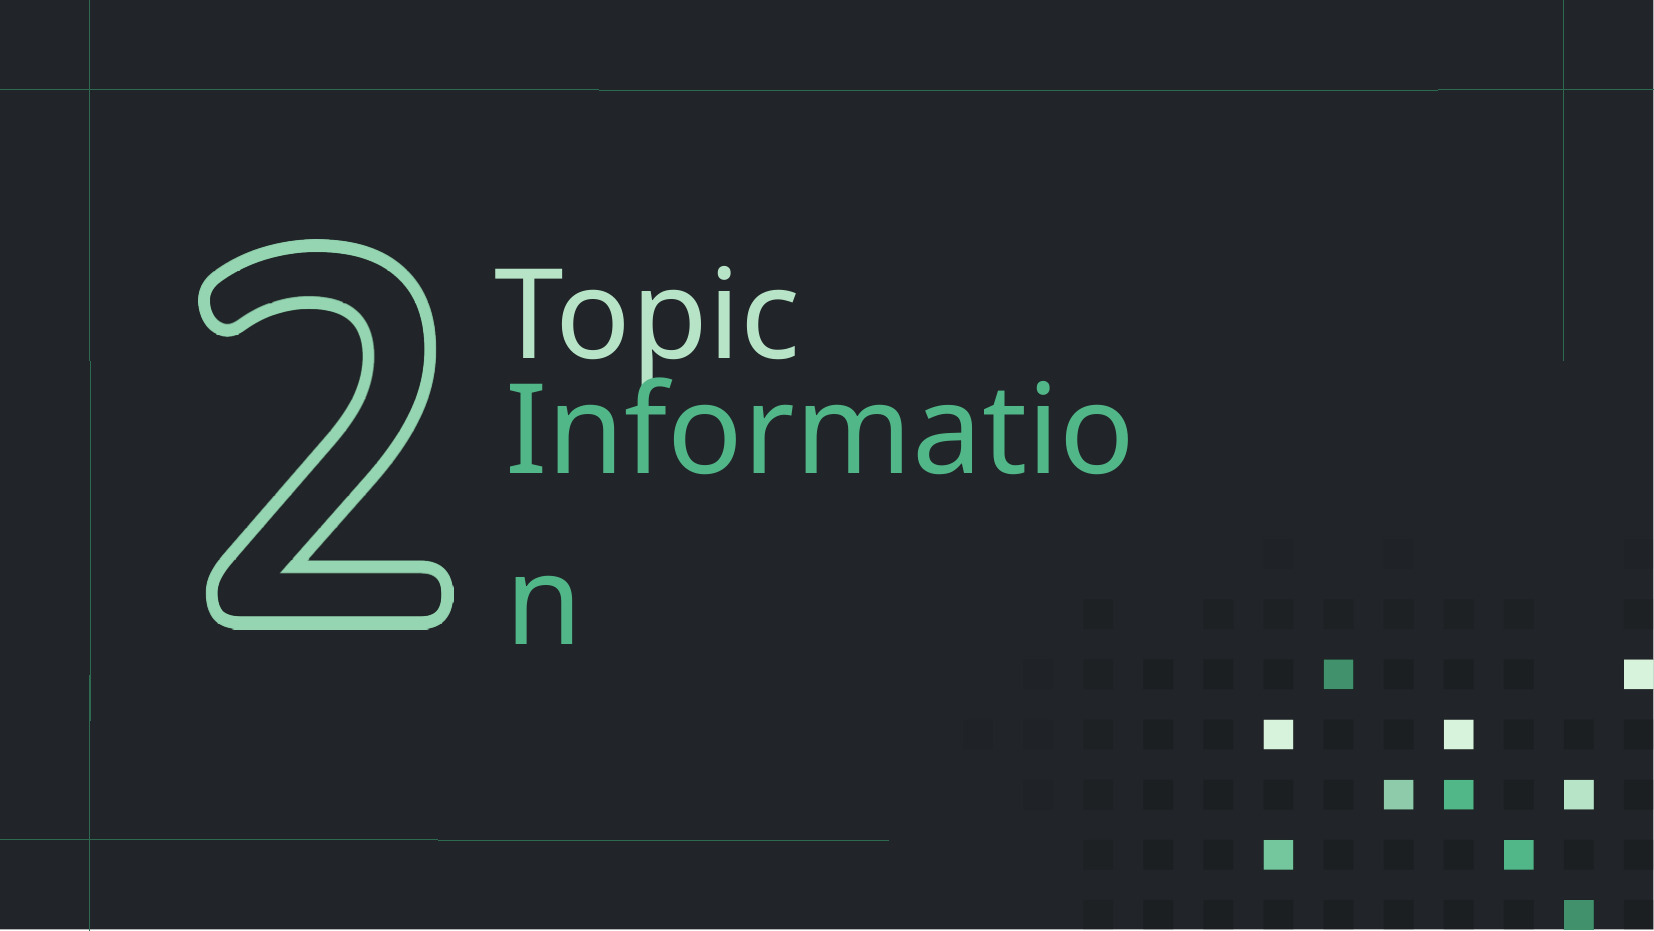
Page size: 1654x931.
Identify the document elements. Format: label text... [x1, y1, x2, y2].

text_box Information [490, 332, 1204, 641]
text_box Topic [480, 225, 1474, 376]
